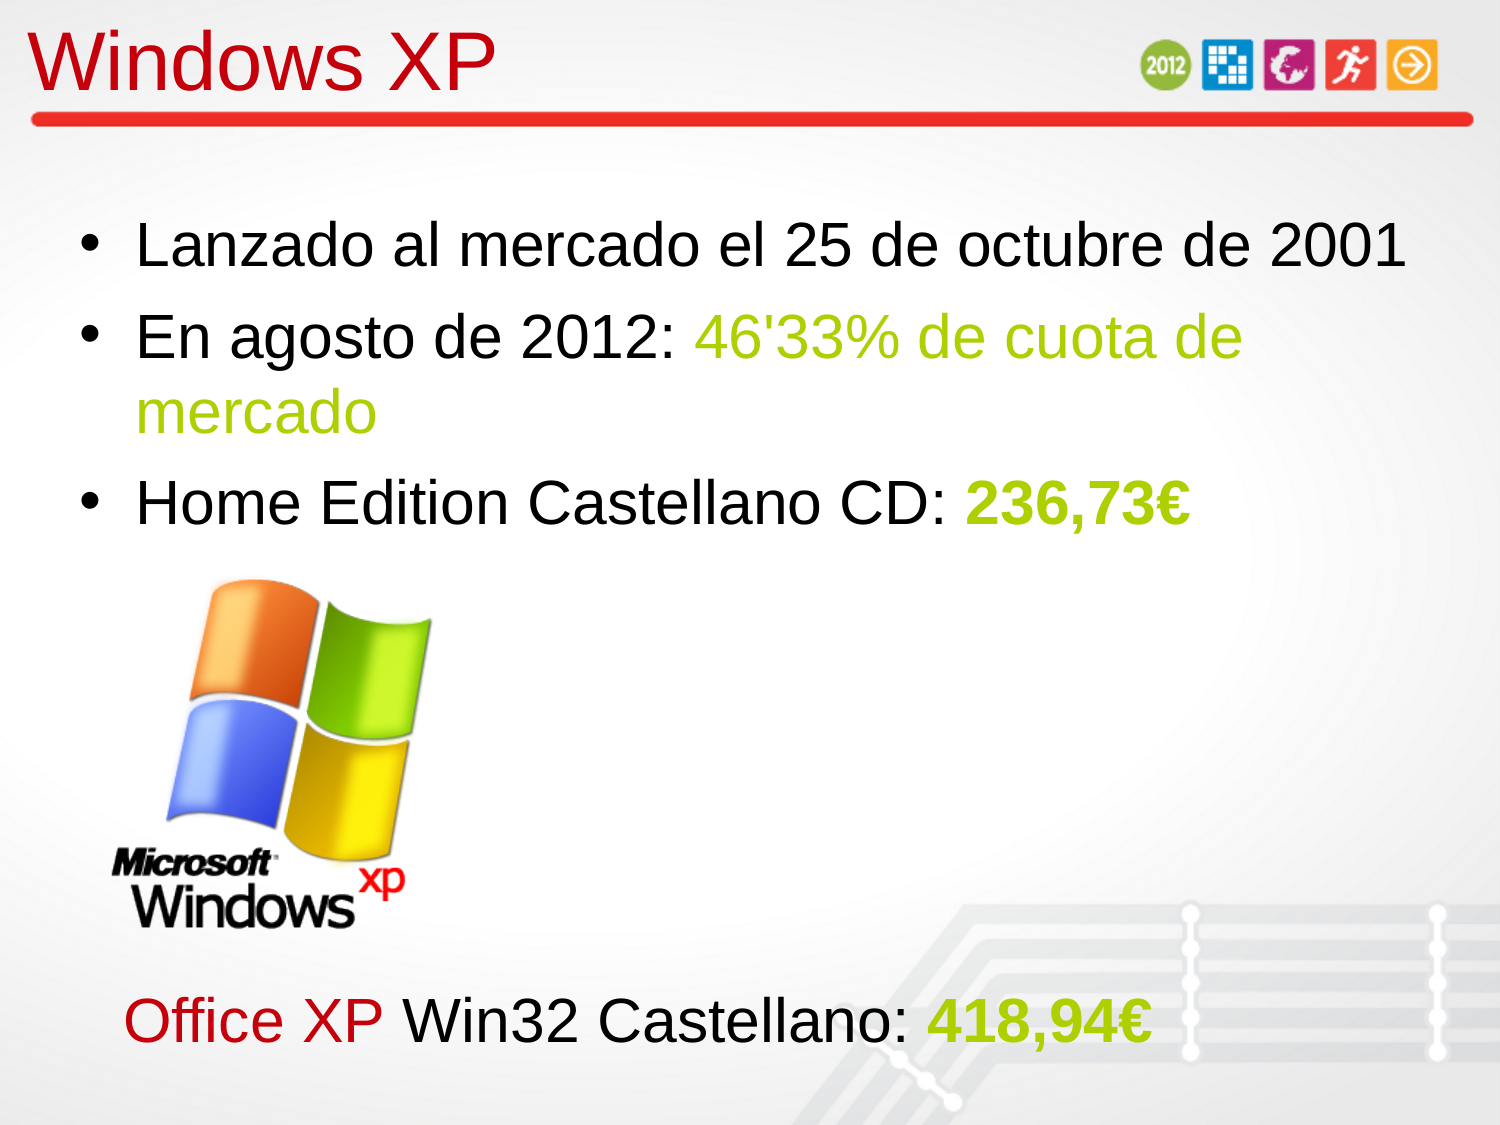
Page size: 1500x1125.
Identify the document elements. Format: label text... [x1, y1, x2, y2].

title Windows XP [12, 0, 976, 121]
text_box Office XP Win32 Castellano: 418,94€ [123, 985, 1183, 1056]
list Lanzado al mercado el 25 de octubre de 2001 En agosto de 2012: 46'33% de cuota de mercado Home Edition Castellano CD: 236,73€ [64, 189, 1465, 841]
picture [0, 0, 1500, 1125]
